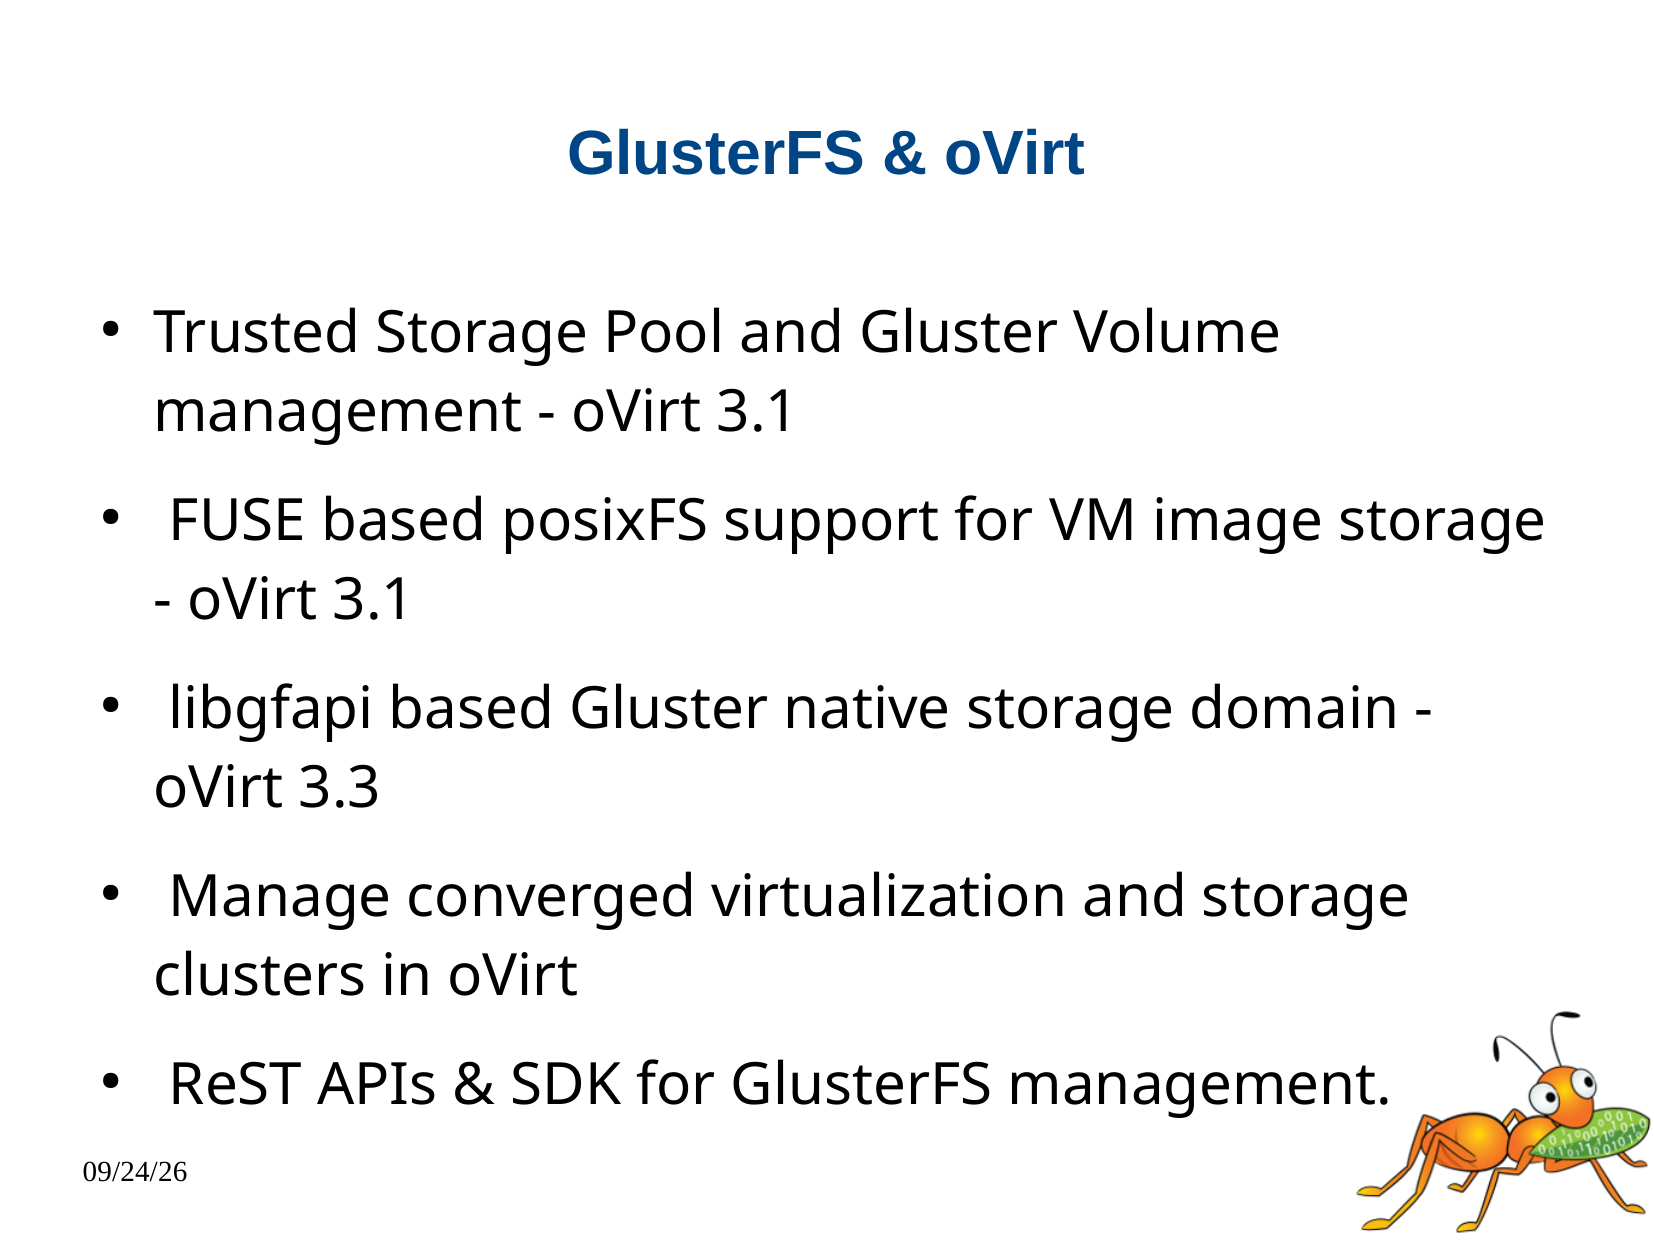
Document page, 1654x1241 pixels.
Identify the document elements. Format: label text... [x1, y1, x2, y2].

picture [1353, 1009, 1654, 1235]
title GlusterFS & oVirt [82, 49, 1571, 257]
list Trusted Storage Pool and Gluster Volume management - oVirt 3.1 FUSE based posixFS support for VM image storage - oVirt 3.1 libgfapi based Gluster native storage domain - oVirt 3.3 Manage converged virtualization and storage clusters in oVirt ReST APIs & SDK for GlusterFS management. [82, 290, 1571, 1010]
